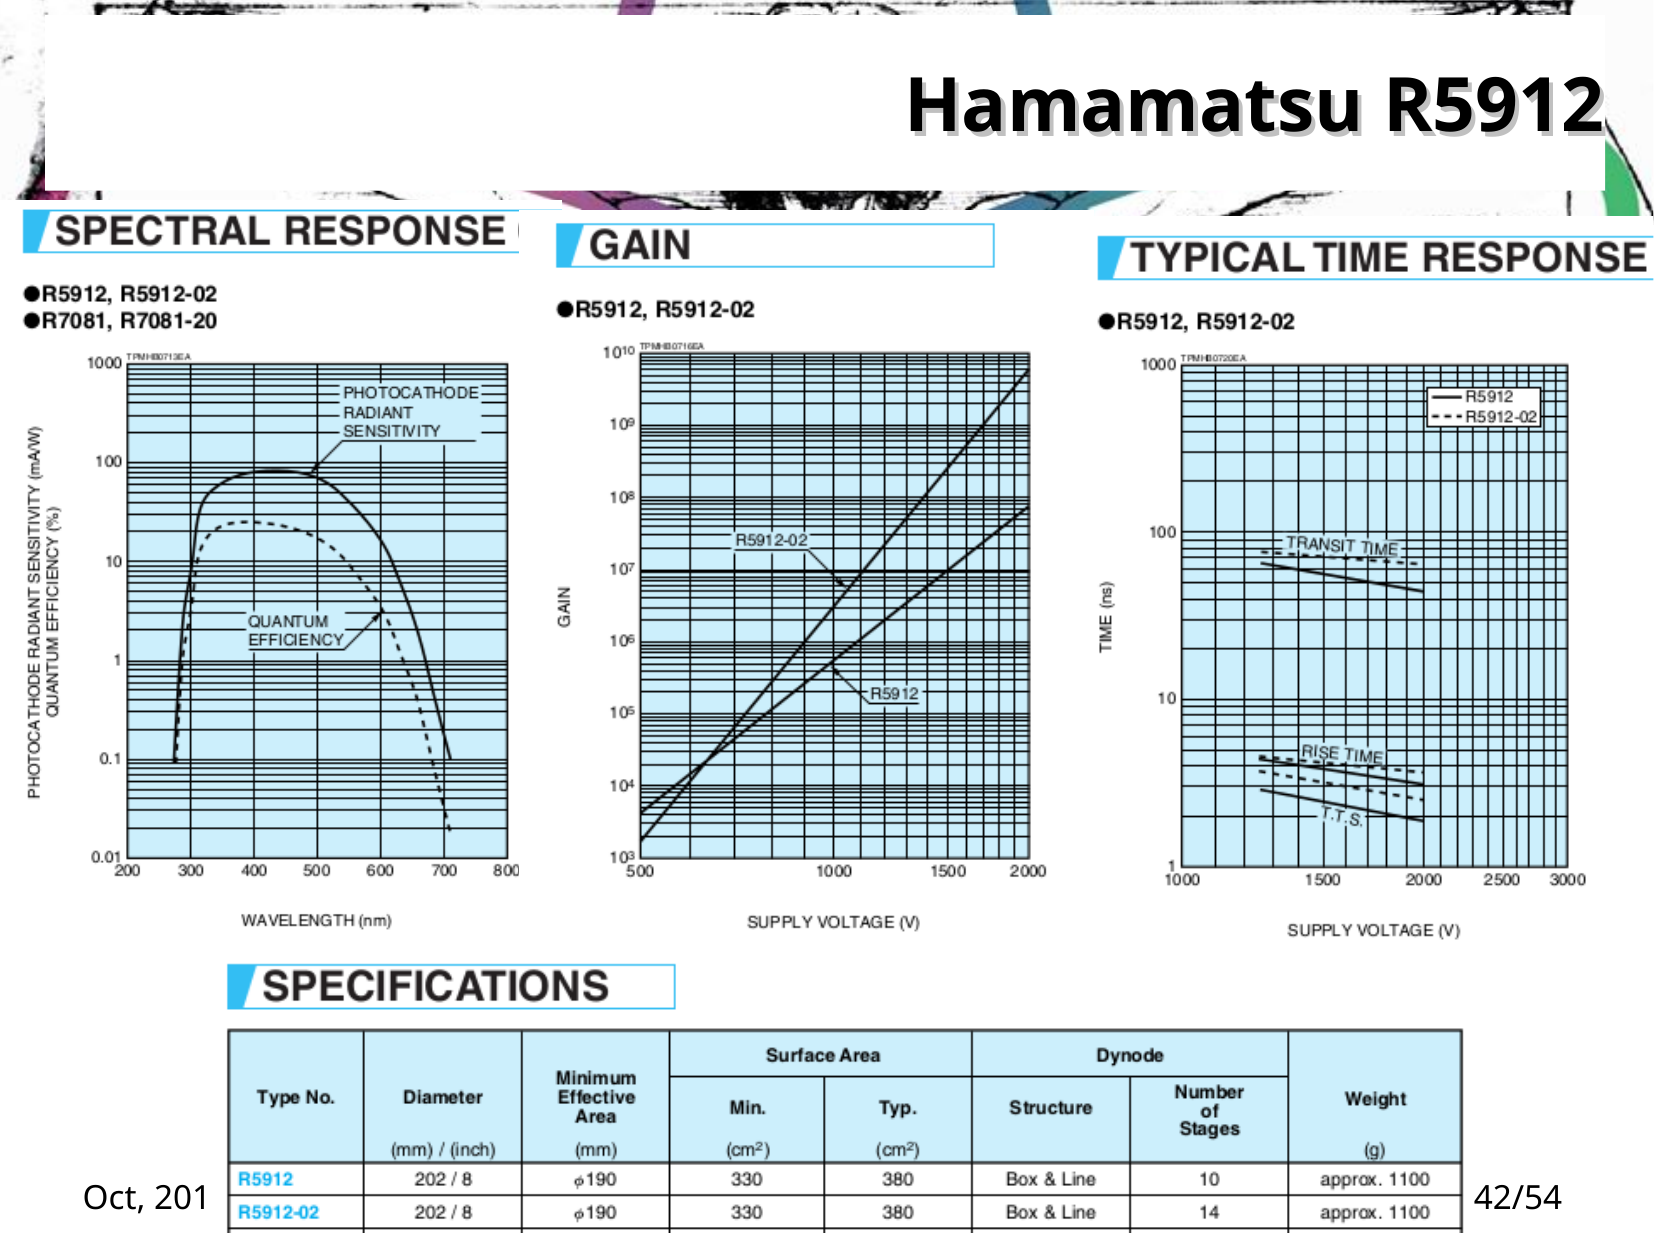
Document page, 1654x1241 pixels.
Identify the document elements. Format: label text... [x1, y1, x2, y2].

picture [0, 0, 1654, 1233]
title Hamamatsu R5912 [45, 15, 1606, 191]
